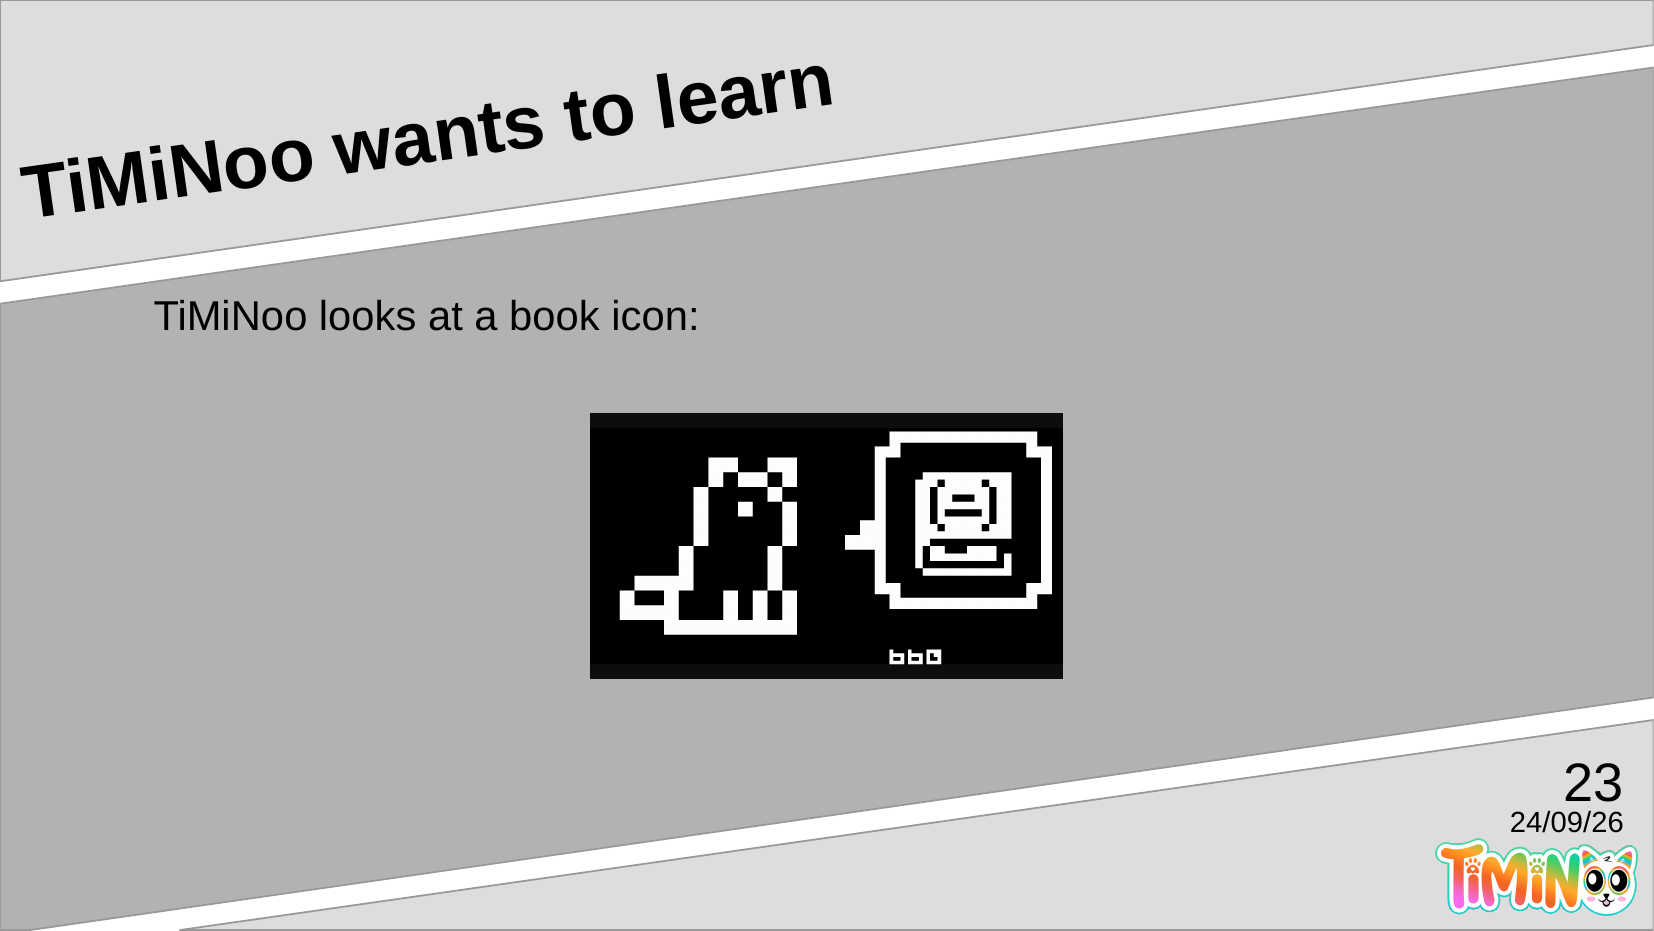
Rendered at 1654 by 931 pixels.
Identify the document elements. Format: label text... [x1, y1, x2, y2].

picture [1435, 838, 1638, 916]
picture [590, 413, 1063, 679]
list TiMiNoo looks at a book icon: [82, 292, 1538, 833]
title TiMiNoo wants to learn [11, 0, 1496, 272]
